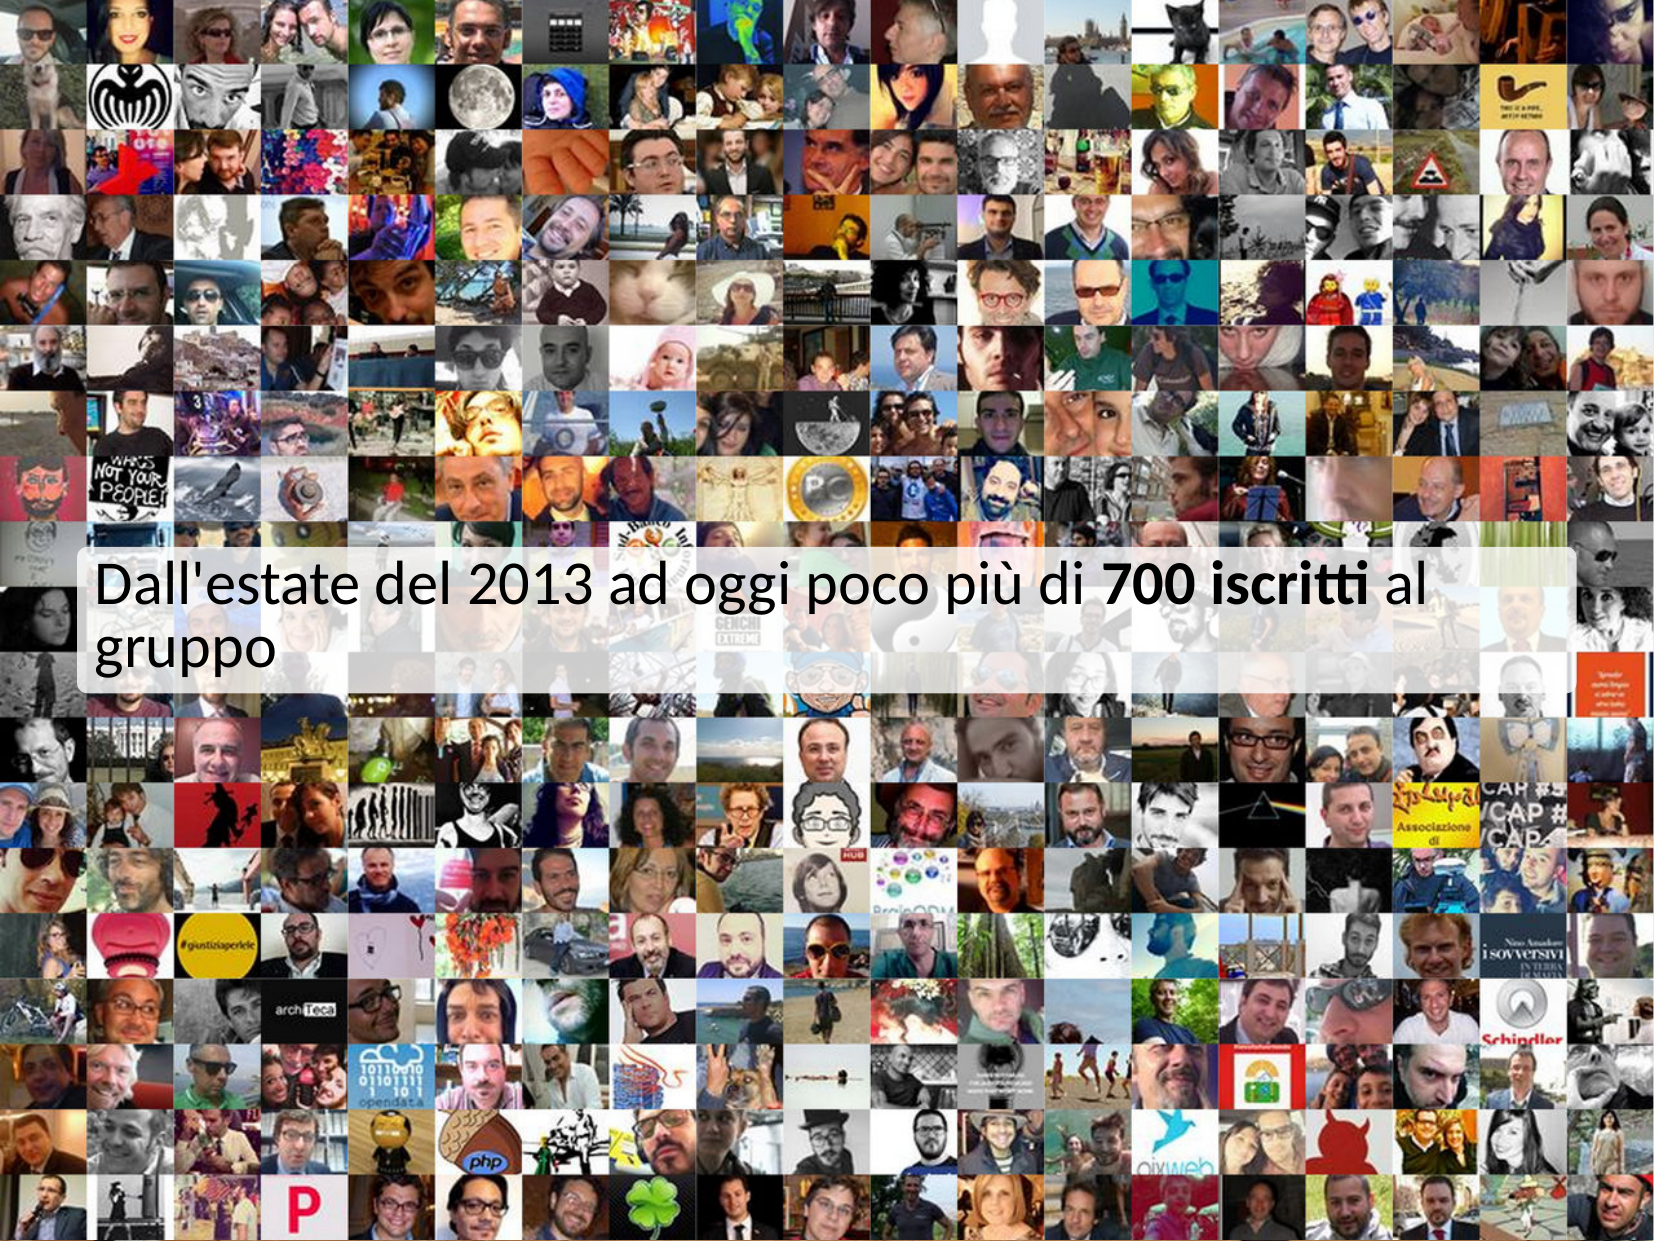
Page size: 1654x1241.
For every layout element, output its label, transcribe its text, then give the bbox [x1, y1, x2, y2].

picture [0, 0, 1654, 1241]
text_box Dall'estate del 2013 ad oggi poco più di 700 iscritti al gruppo [77, 546, 1577, 694]
